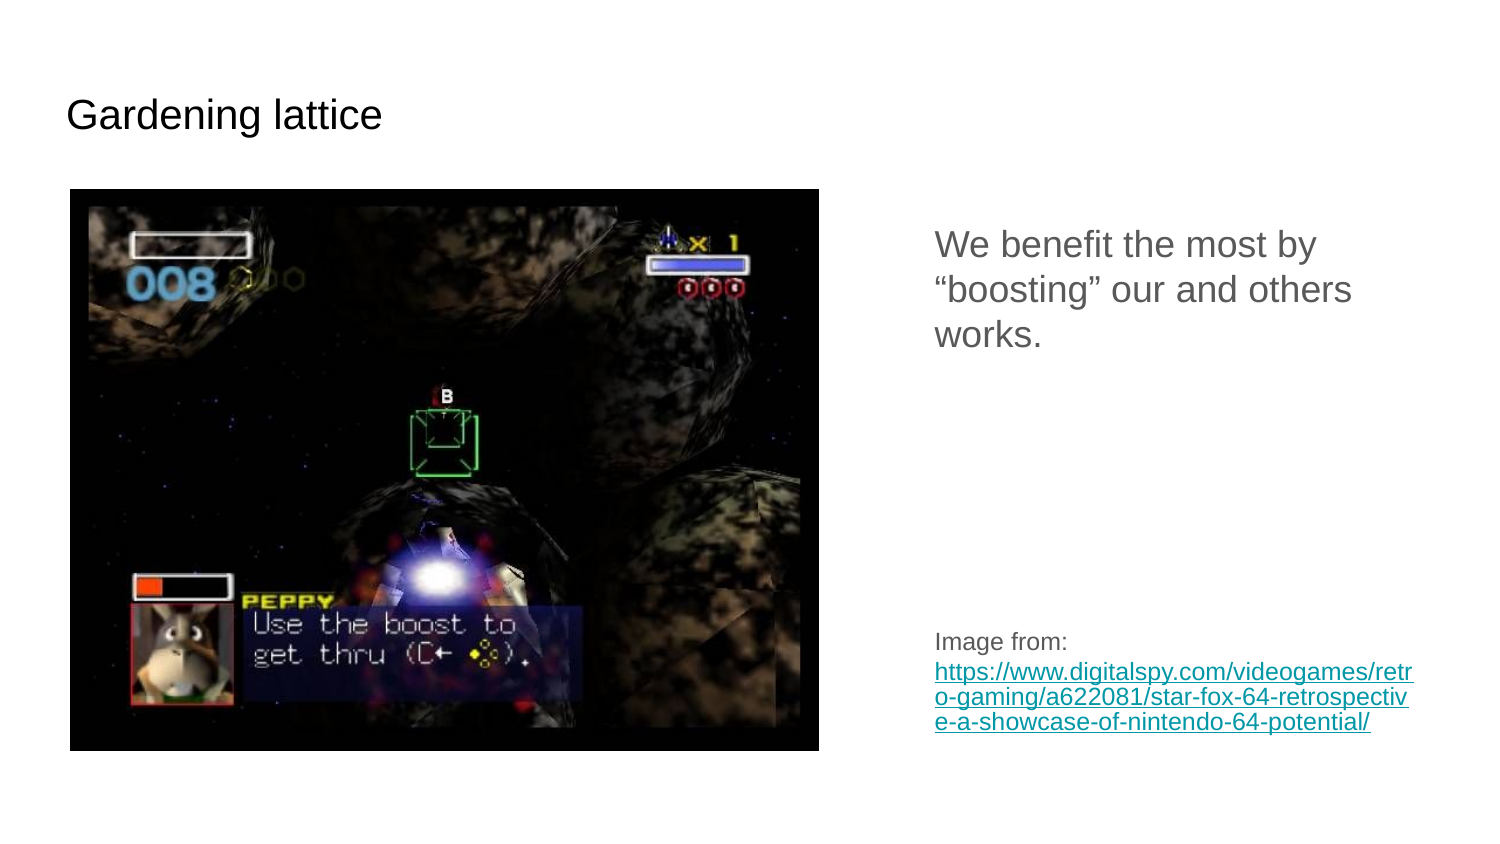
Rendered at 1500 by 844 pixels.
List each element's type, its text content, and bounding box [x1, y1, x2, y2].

picture [70, 189, 819, 751]
text_box We benefit the most by “boosting” our and others works. Image from: https://www.digitalspy.com/videogames/retro-gaming/a622081/star-fox-64-retrospective-a-showcase-of-nintendo-64-potential/ [919, 205, 1433, 659]
text_box Gardening lattice [51, 72, 1449, 199]
